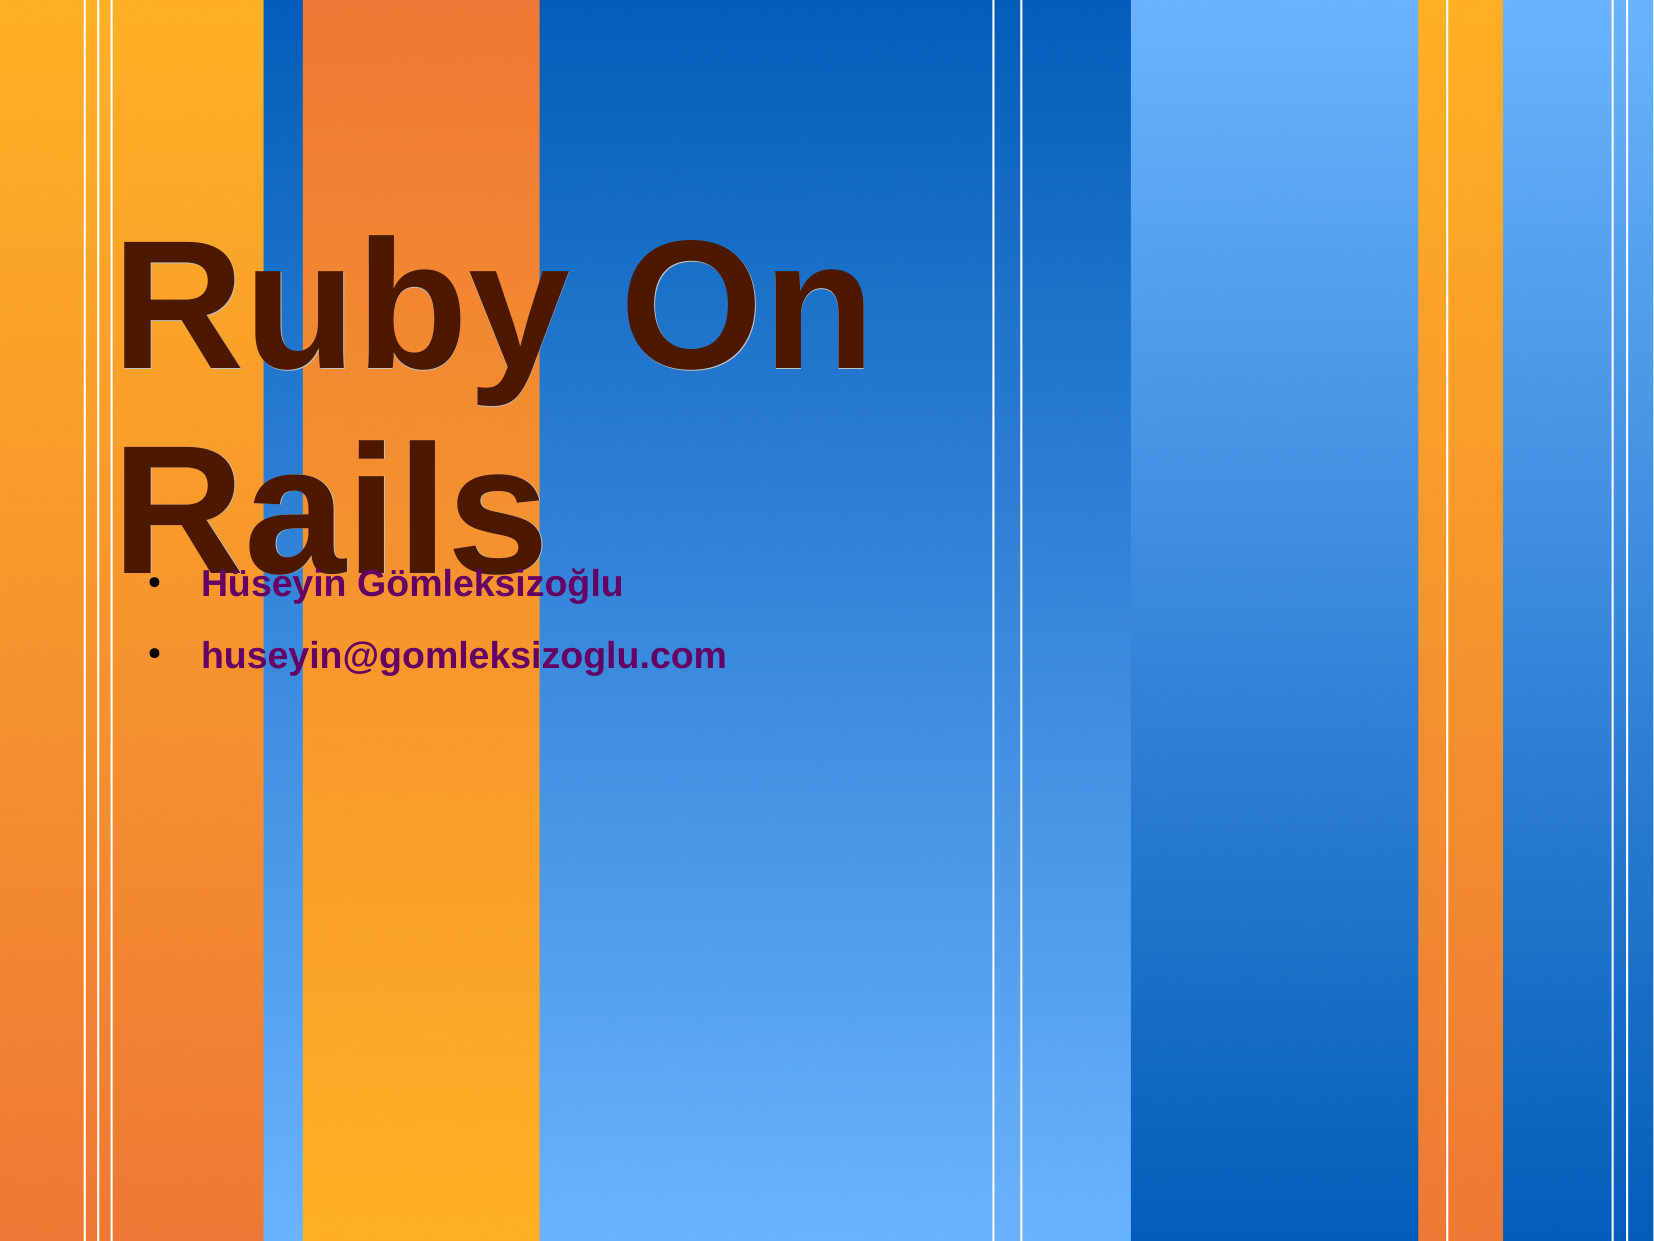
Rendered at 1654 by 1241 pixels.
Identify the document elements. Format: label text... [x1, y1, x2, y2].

title Ruby On Rails [112, 289, 1313, 526]
list Hüseyin Gömleksizoğlu huseyin@gomleksizoglu.com [112, 562, 1305, 690]
picture [0, 0, 1654, 1241]
